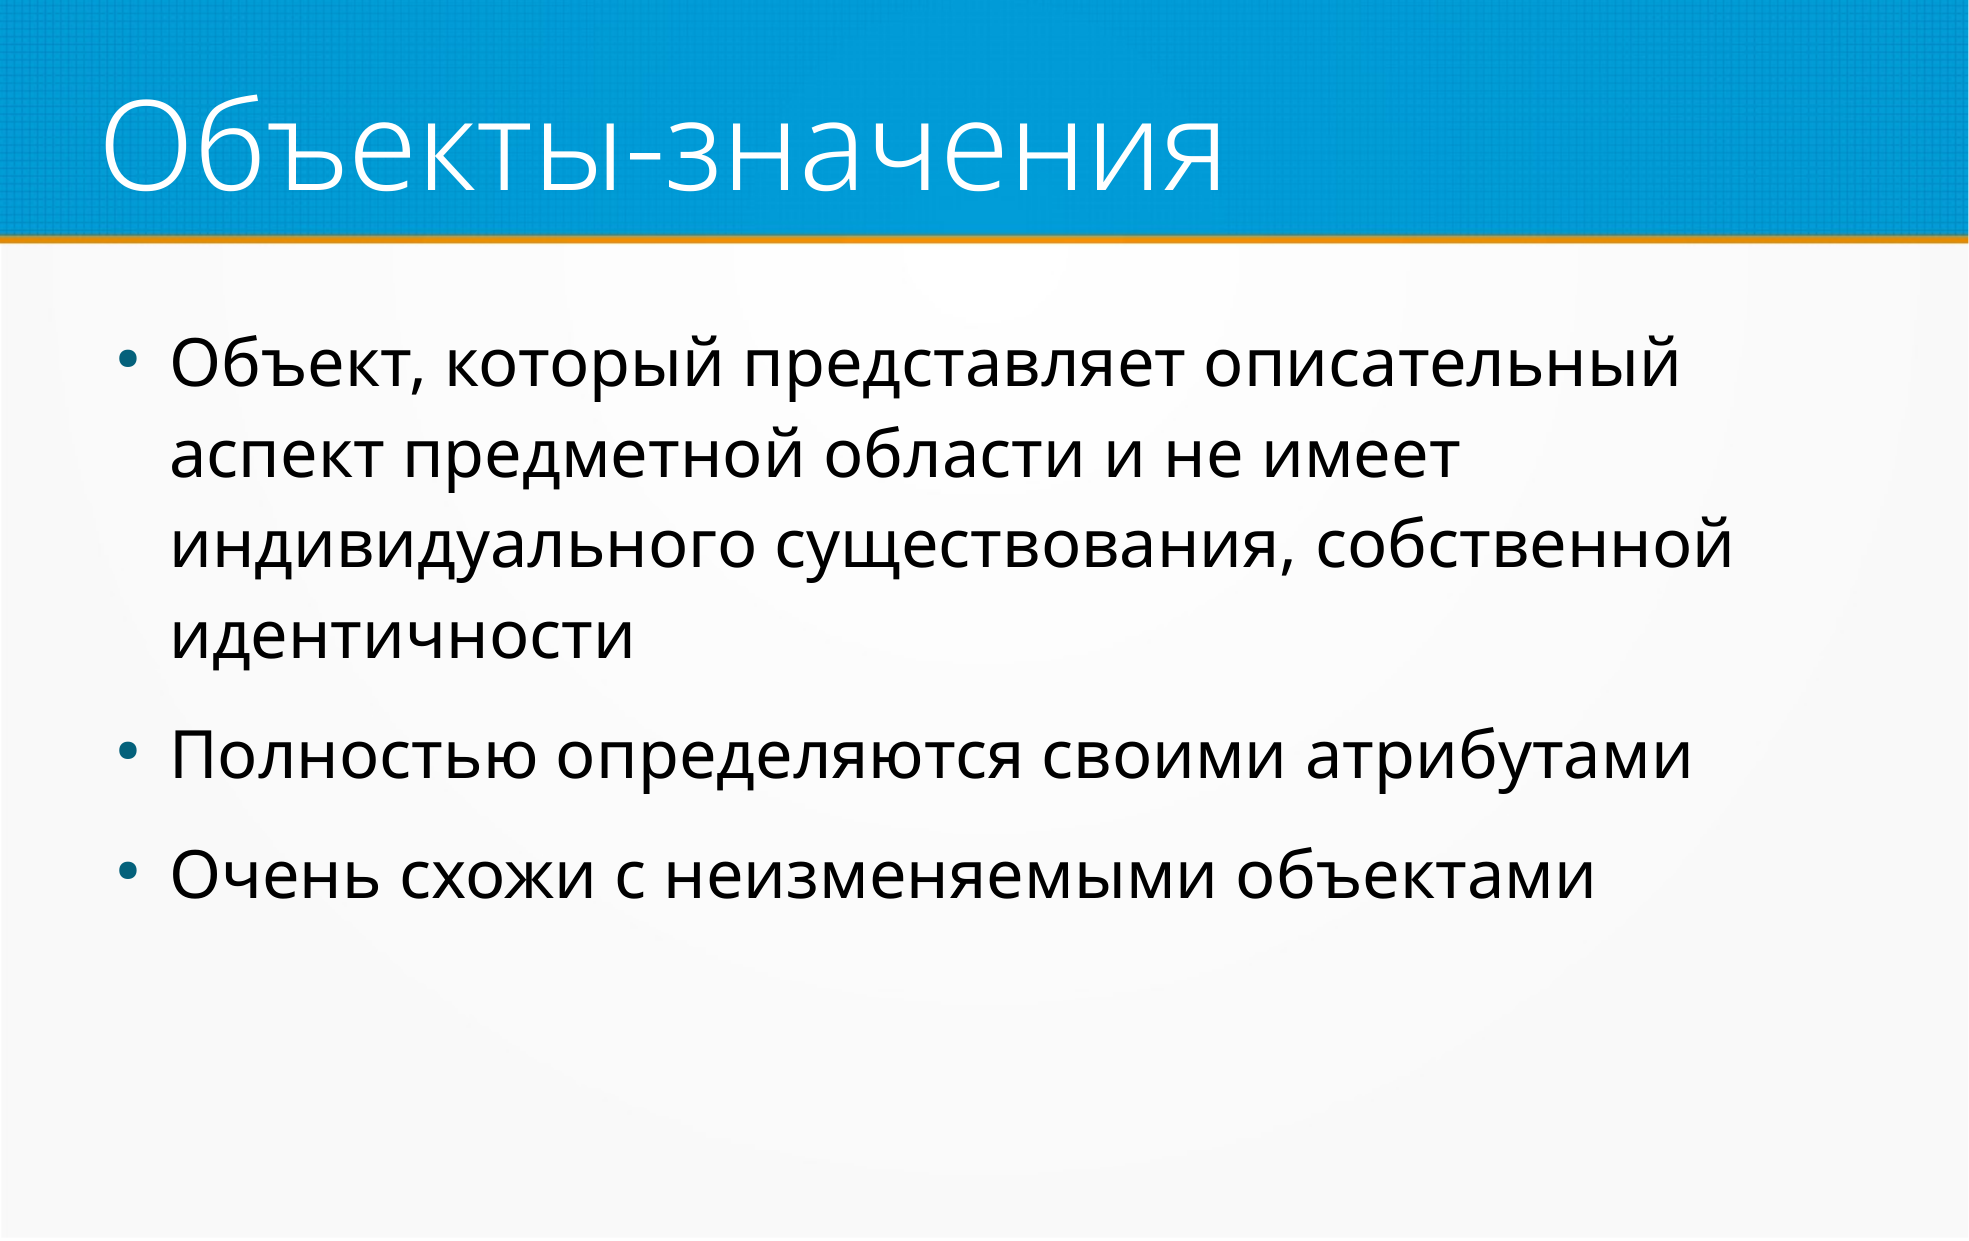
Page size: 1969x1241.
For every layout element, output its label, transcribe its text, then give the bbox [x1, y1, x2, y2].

picture [0, 233, 1969, 1241]
title Объекты-значения [98, 19, 1870, 227]
list Объект, который представляет описательный аспект предметной области и не имеет индивидуального существования, собственной идентичности Полностью определяются своими атрибутами Очень схожи с неизменяемыми объектами [98, 315, 1861, 1081]
